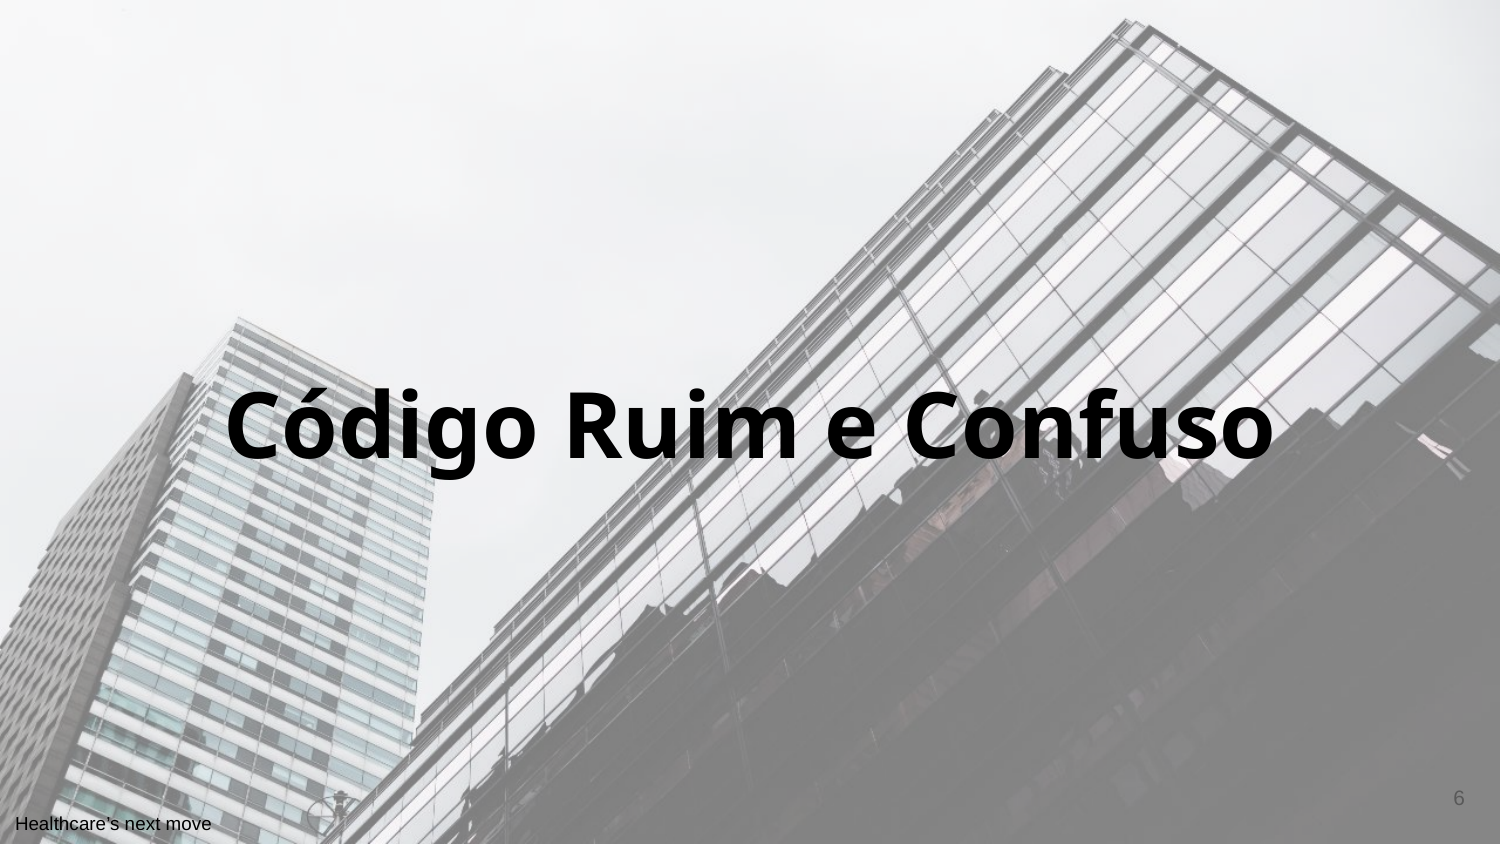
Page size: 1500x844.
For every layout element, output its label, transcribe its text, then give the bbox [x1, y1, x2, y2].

title Código Ruim e Confuso [51, 352, 1449, 491]
picture [0, 0, 1500, 844]
slide_number <number> [1389, 764, 1480, 830]
